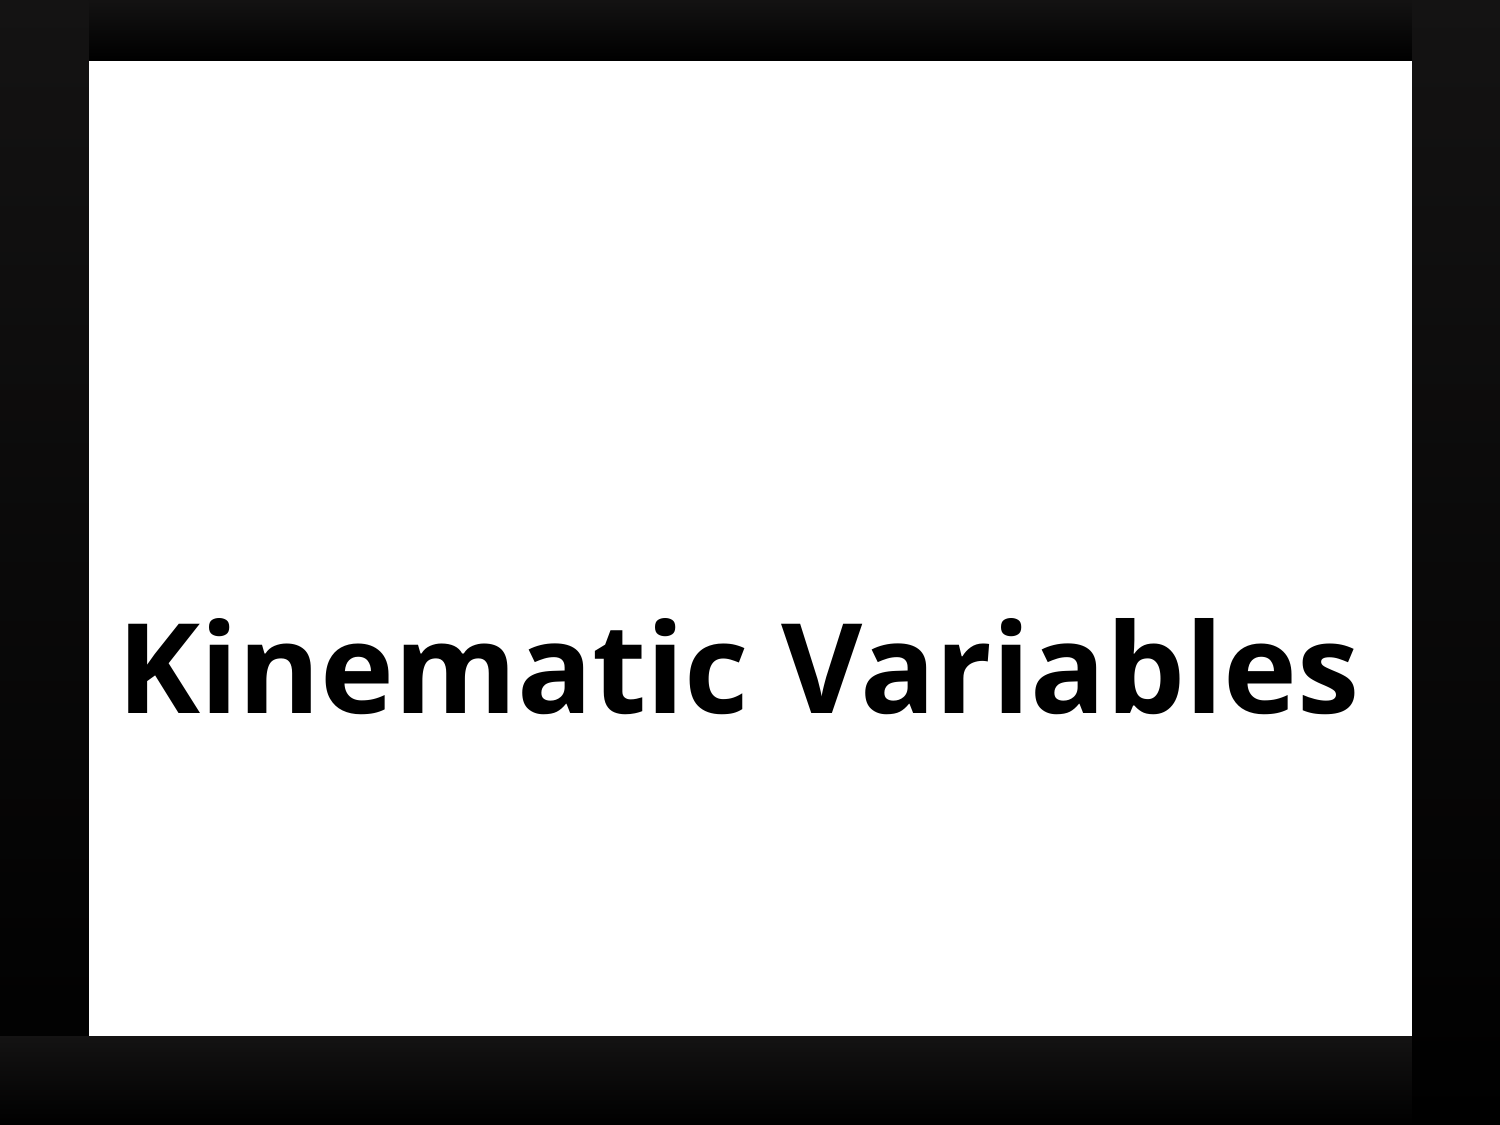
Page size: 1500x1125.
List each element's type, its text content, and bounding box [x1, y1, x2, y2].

title Kinematic Variables [102, 280, 1397, 749]
